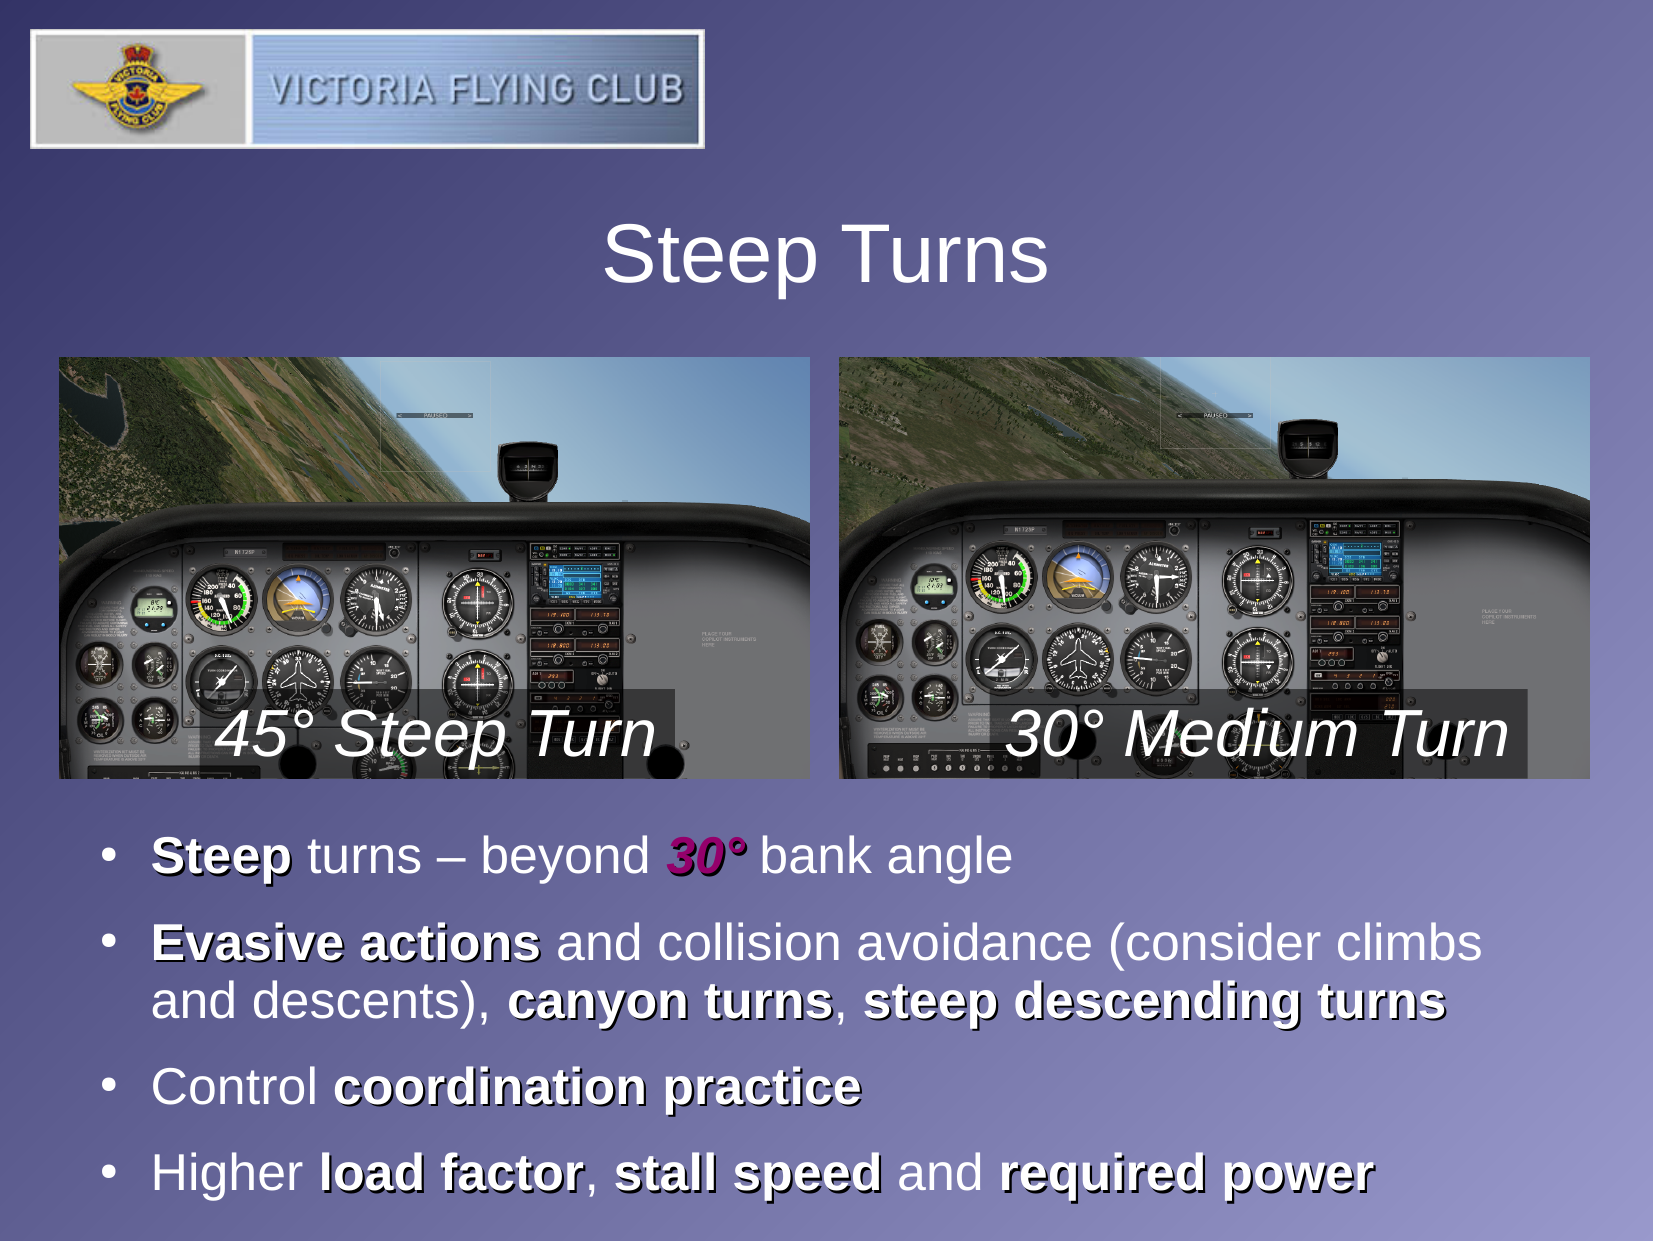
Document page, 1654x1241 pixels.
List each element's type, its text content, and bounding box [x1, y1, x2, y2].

picture [30, 29, 705, 149]
picture [839, 357, 1590, 779]
picture [59, 357, 810, 779]
title Steep Turns [82, 150, 1571, 358]
text_box 30° Medium Turn [989, 689, 1528, 779]
list Steep turns – beyond 30° bank angle Evasive actions and collision avoidance (consider climbs and descents), canyon turns, steep descending turns Control coordination practice Higher load factor, stall speed and required power [82, 826, 1571, 1202]
text_box 45° Steep Turn [199, 689, 675, 779]
